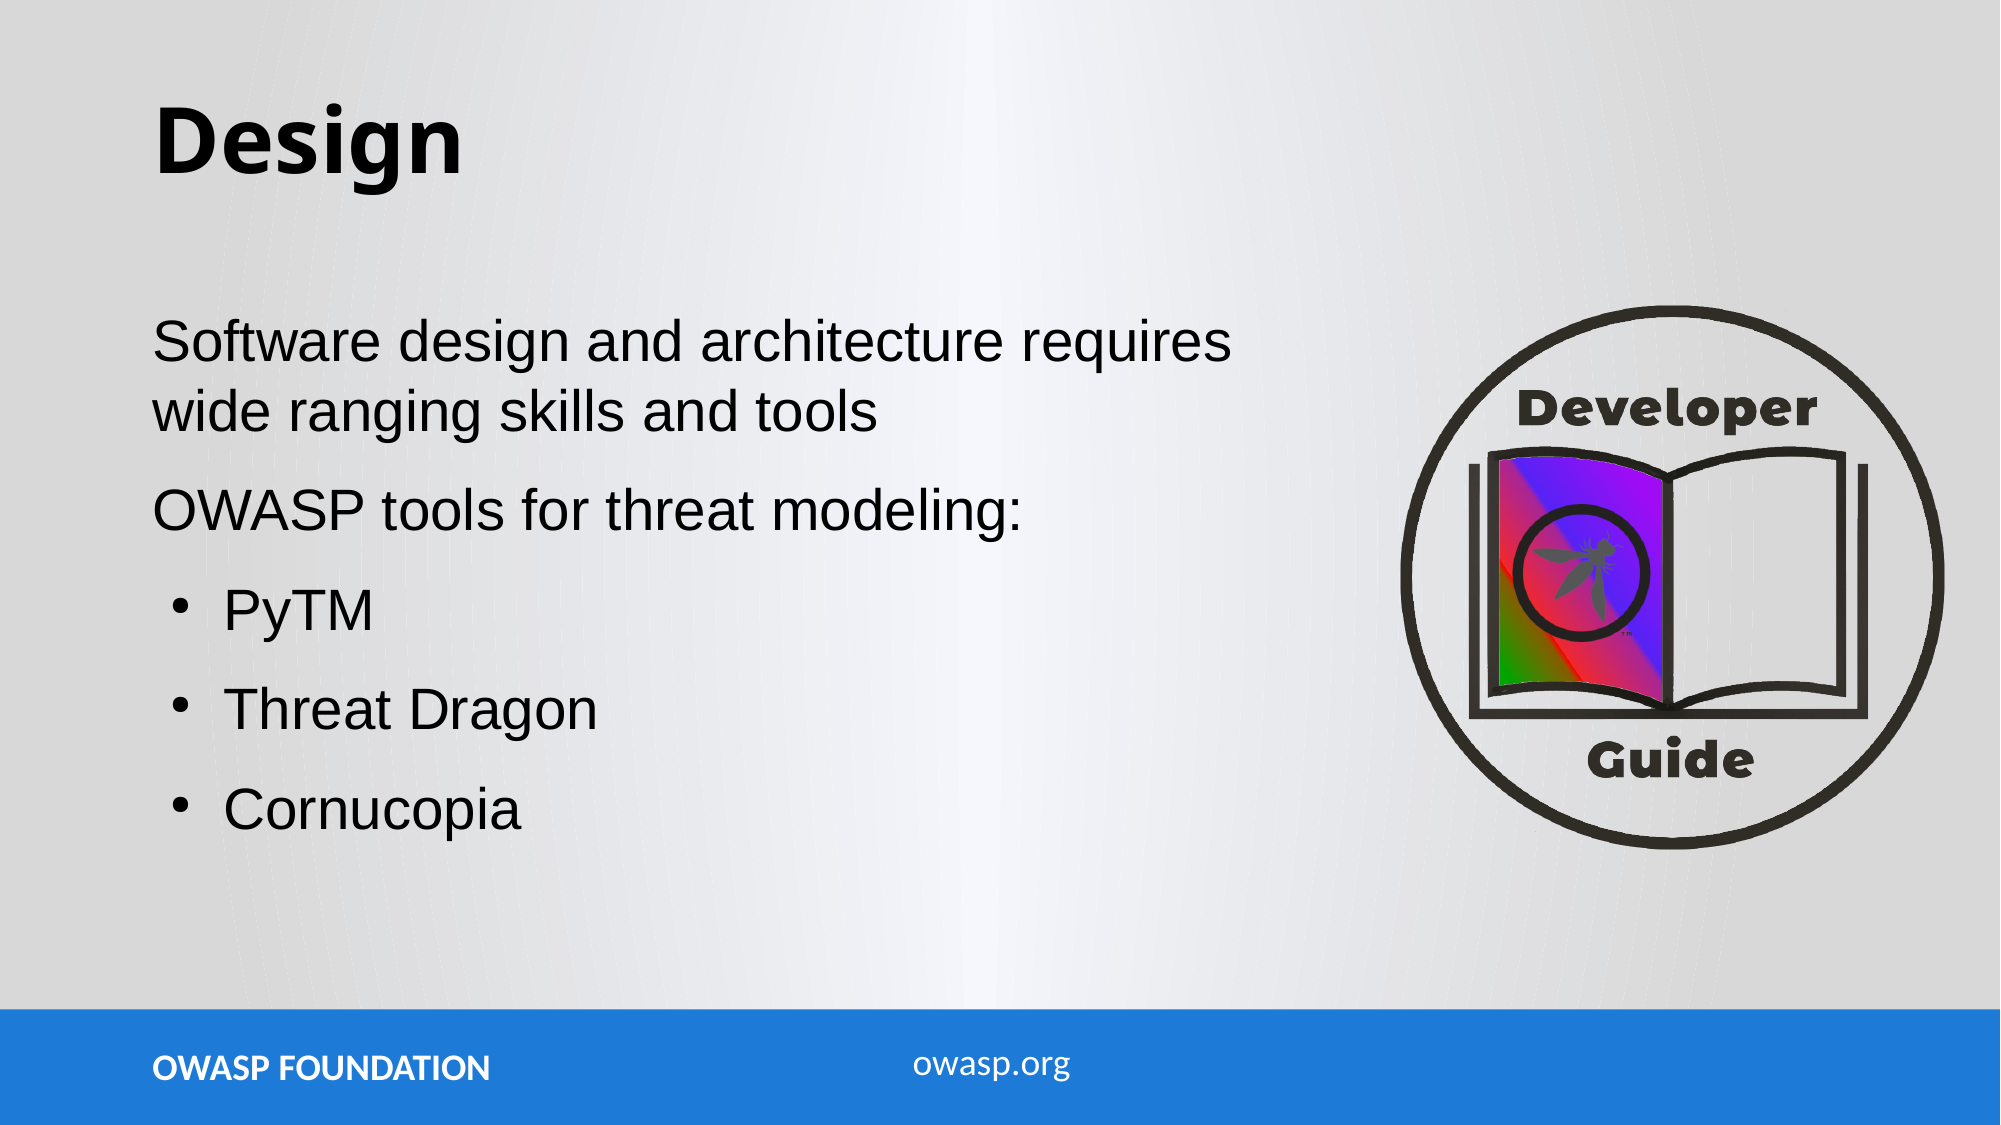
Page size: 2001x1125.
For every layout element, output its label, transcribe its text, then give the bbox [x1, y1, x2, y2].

list Software design and architecture requires wide ranging skills and tools OWASP tools for threat modeling: PyTM Threat Dragon Cornucopia [137, 295, 1351, 938]
title Design [137, 35, 1863, 253]
picture [1387, 299, 1952, 864]
